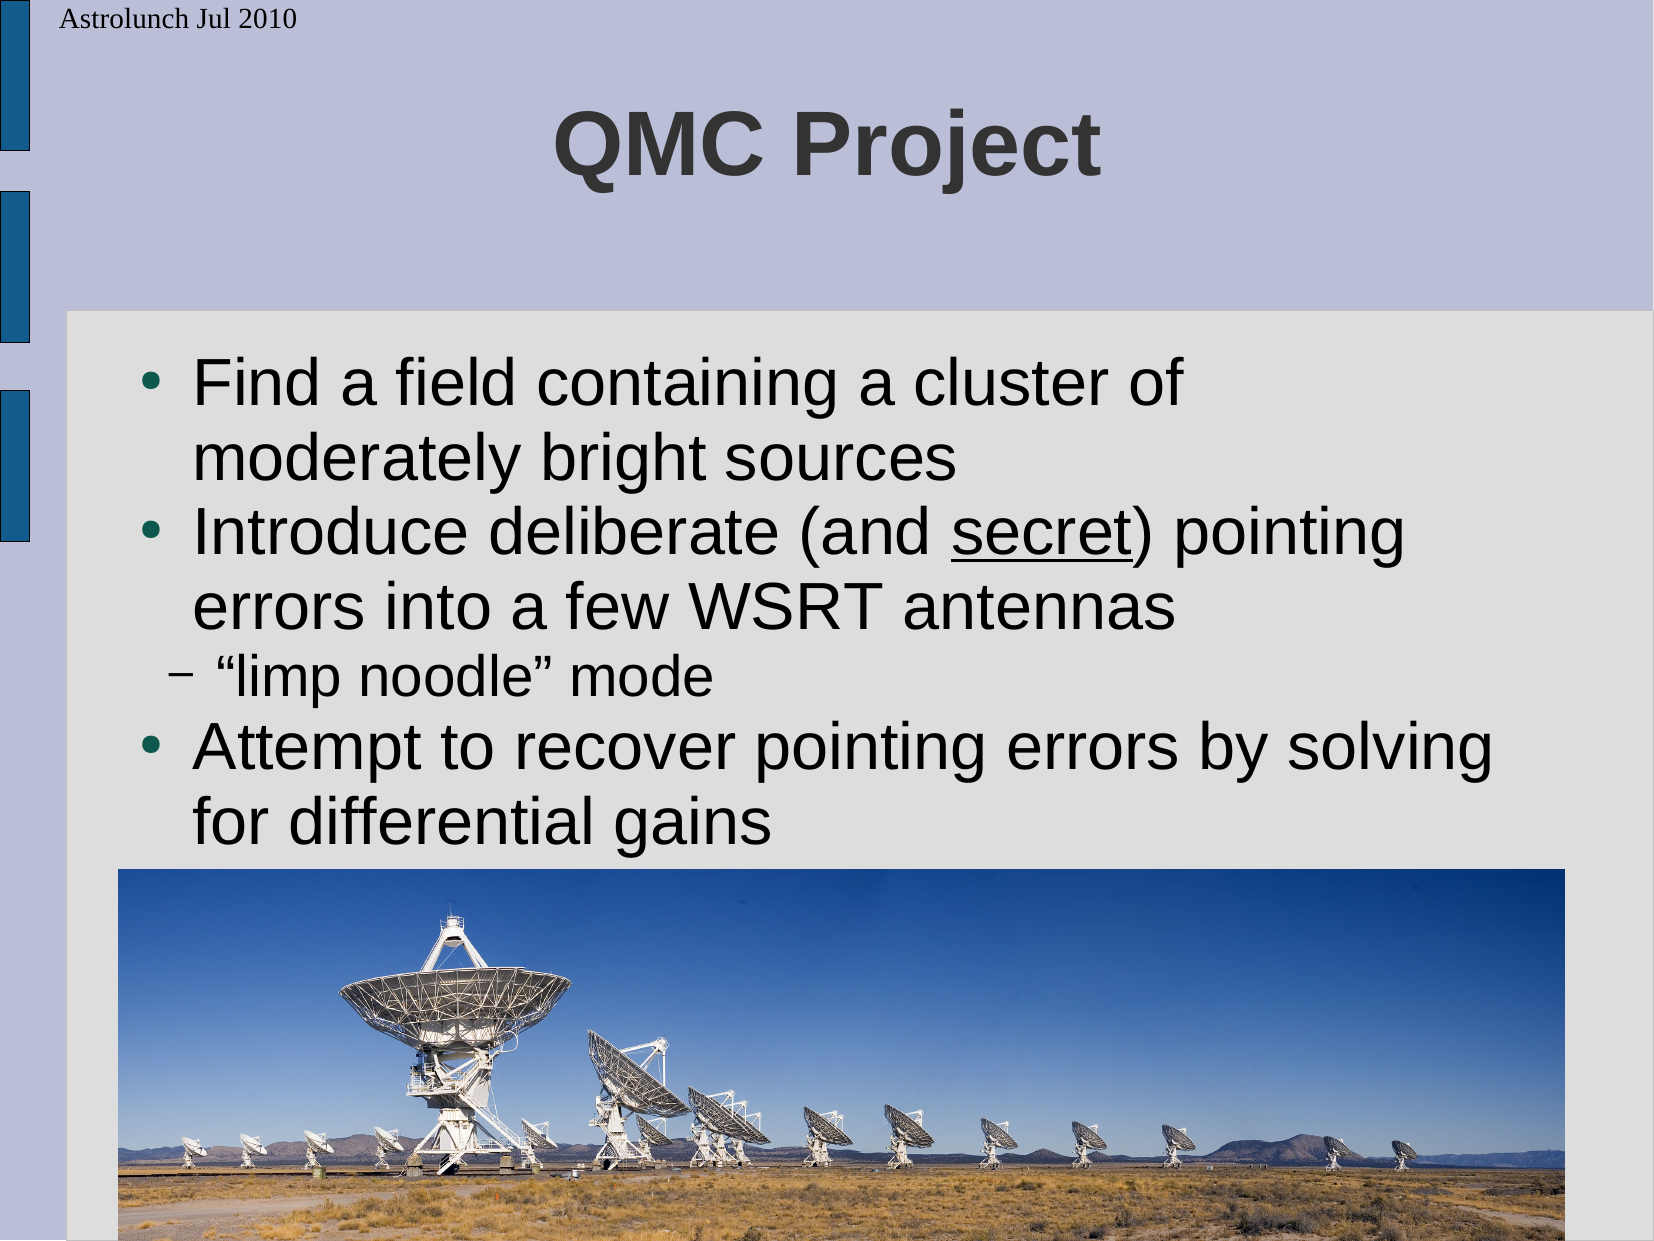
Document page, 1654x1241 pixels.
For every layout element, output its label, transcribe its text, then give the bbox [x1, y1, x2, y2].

picture [118, 869, 1565, 1241]
title QMC Project [121, 92, 1534, 298]
list Find a field containing a cluster of moderately bright sources Introduce deliberate (and secret) pointing errors into a few WSRT antennas “limp noodle” mode Attempt to recover pointing errors by solving for differential gains [121, 344, 1534, 869]
